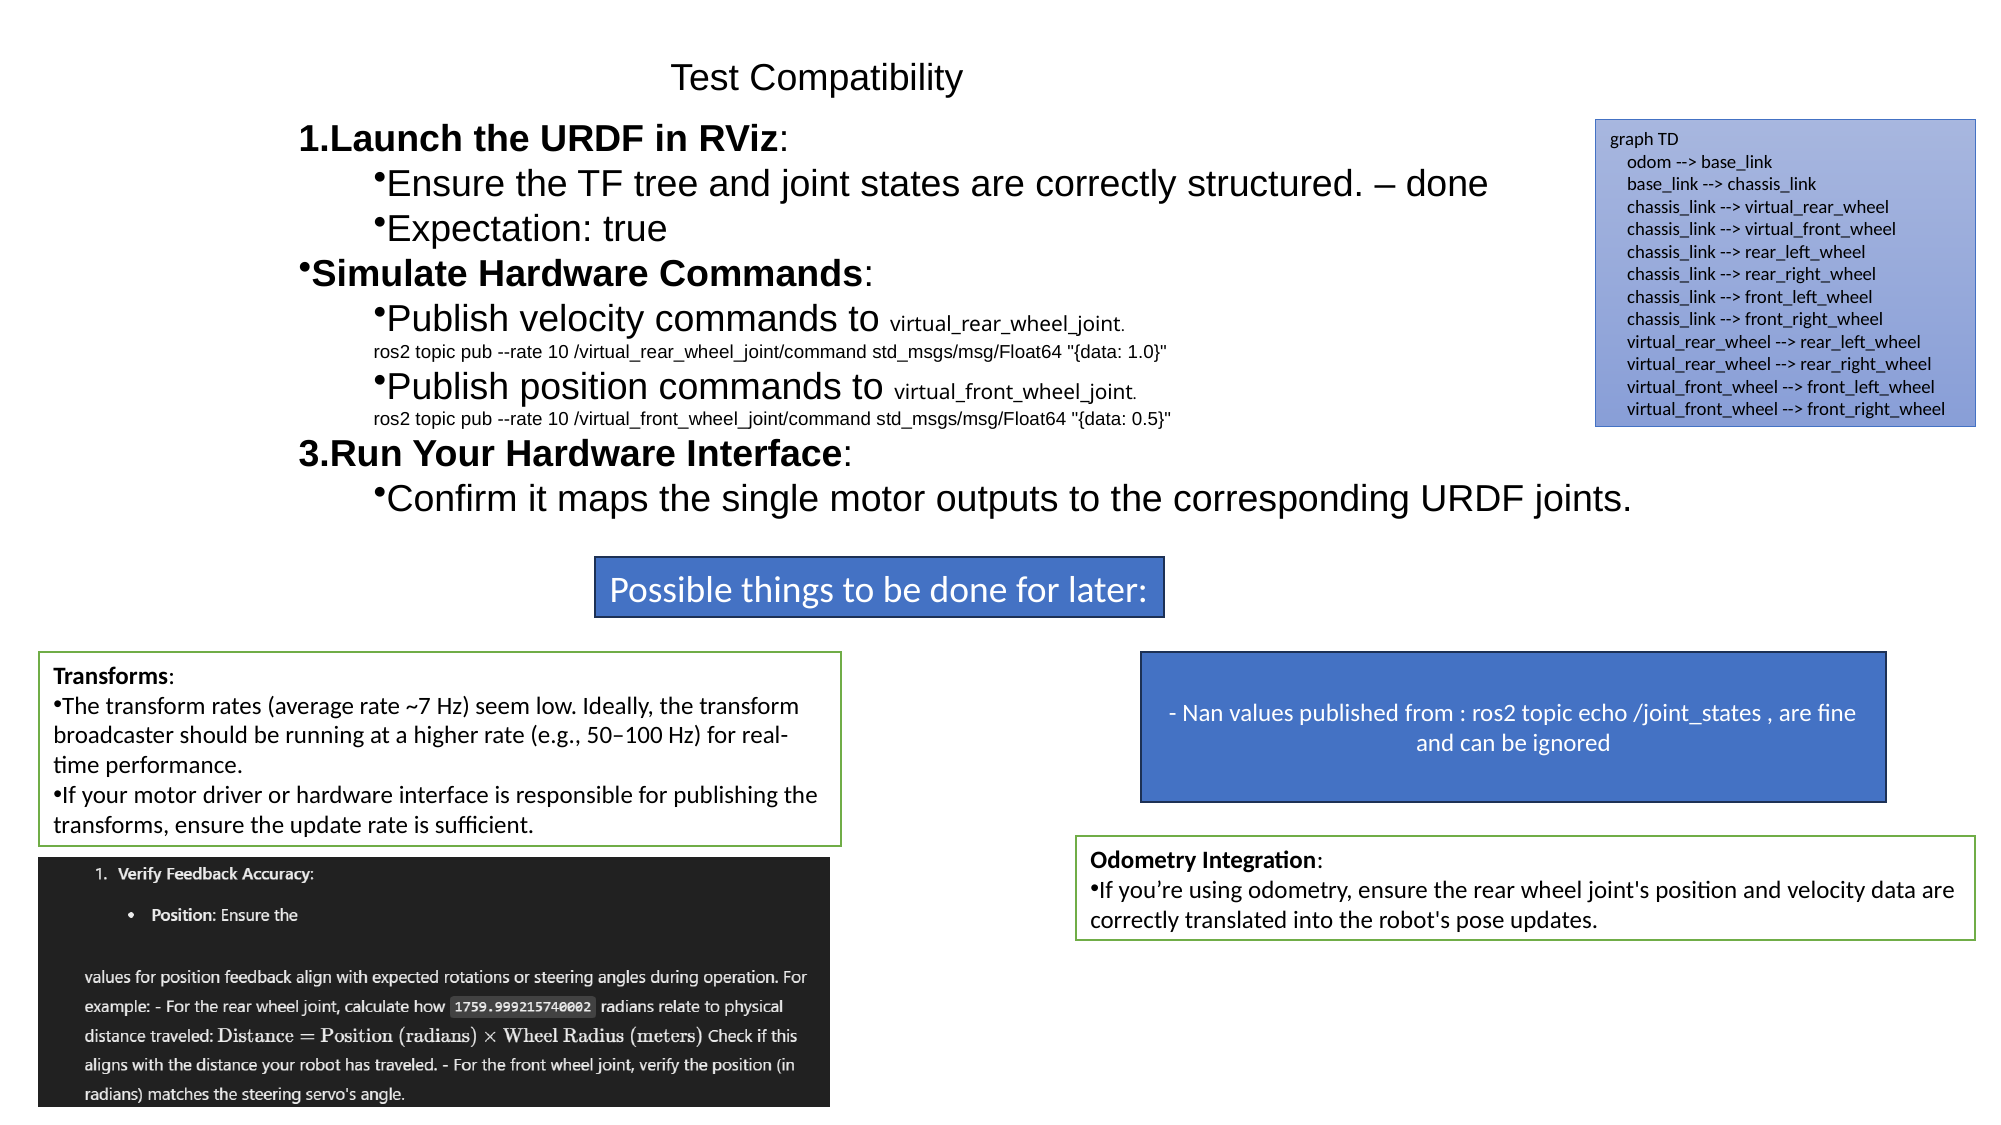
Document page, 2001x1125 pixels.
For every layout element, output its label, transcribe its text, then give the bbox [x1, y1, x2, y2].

text_box Odometry Integration: If you’re using odometry, ensure the rear wheel joint's position and velocity data are correctly translated into the robot's pose updates. [1075, 835, 1976, 941]
text_box Transforms: The transform rates (average rate ~7 Hz) seem low. Ideally, the transform broadcaster should be running at a higher rate (e.g., 50–100 Hz) for real-time performance. If your motor driver or hardware interface is responsible for publishing the transforms, ensure the update rate is sufficient. [38, 651, 842, 847]
picture [38, 857, 830, 1107]
text_box graph TD odom --> base_link base_link --> chassis_link chassis_link --> virtual_rear_wheel chassis_link --> virtual_front_wheel chassis_link --> rear_left_wheel chassis_link --> rear_right_wheel chassis_link --> front_left_wheel chassis_link --> front_right_wheel virtual_rear_wheel --> rear_left_wheel virtual_rear_wheel --> rear_right_wheel virtual_front_wheel --> front_left_wheel virtual_front_wheel --> front_right_wheel [1595, 119, 1976, 427]
text_box Test Compatibility [655, 45, 1656, 106]
text_box - Nan values published from : ros2 topic echo /joint_states , are fine and can be ignored [1141, 651, 1886, 802]
text_box Possible things to be done for later: [594, 557, 1164, 618]
text_box Launch the URDF in RViz: Ensure the TF tree and joint states are correctly structured. – done Expectation: true Simulate Hardware Commands: Publish velocity commands to virtual_rear_wheel_joint. ros2 topic pub --rate 10 /virtual_rear_wheel_joint/command std_msgs/msg/Float64 "{data: 1.0}" Publish position commands to virtual_front_wheel_joint. ros2 topic pub --rate 10 /virtual_front_wheel_joint/command std_msgs/msg/Float64 "{data: 0.5}" Run Your Hardware Interface: Confirm it maps the single motor outputs to the corresponding URDF joints. [283, 106, 1649, 572]
